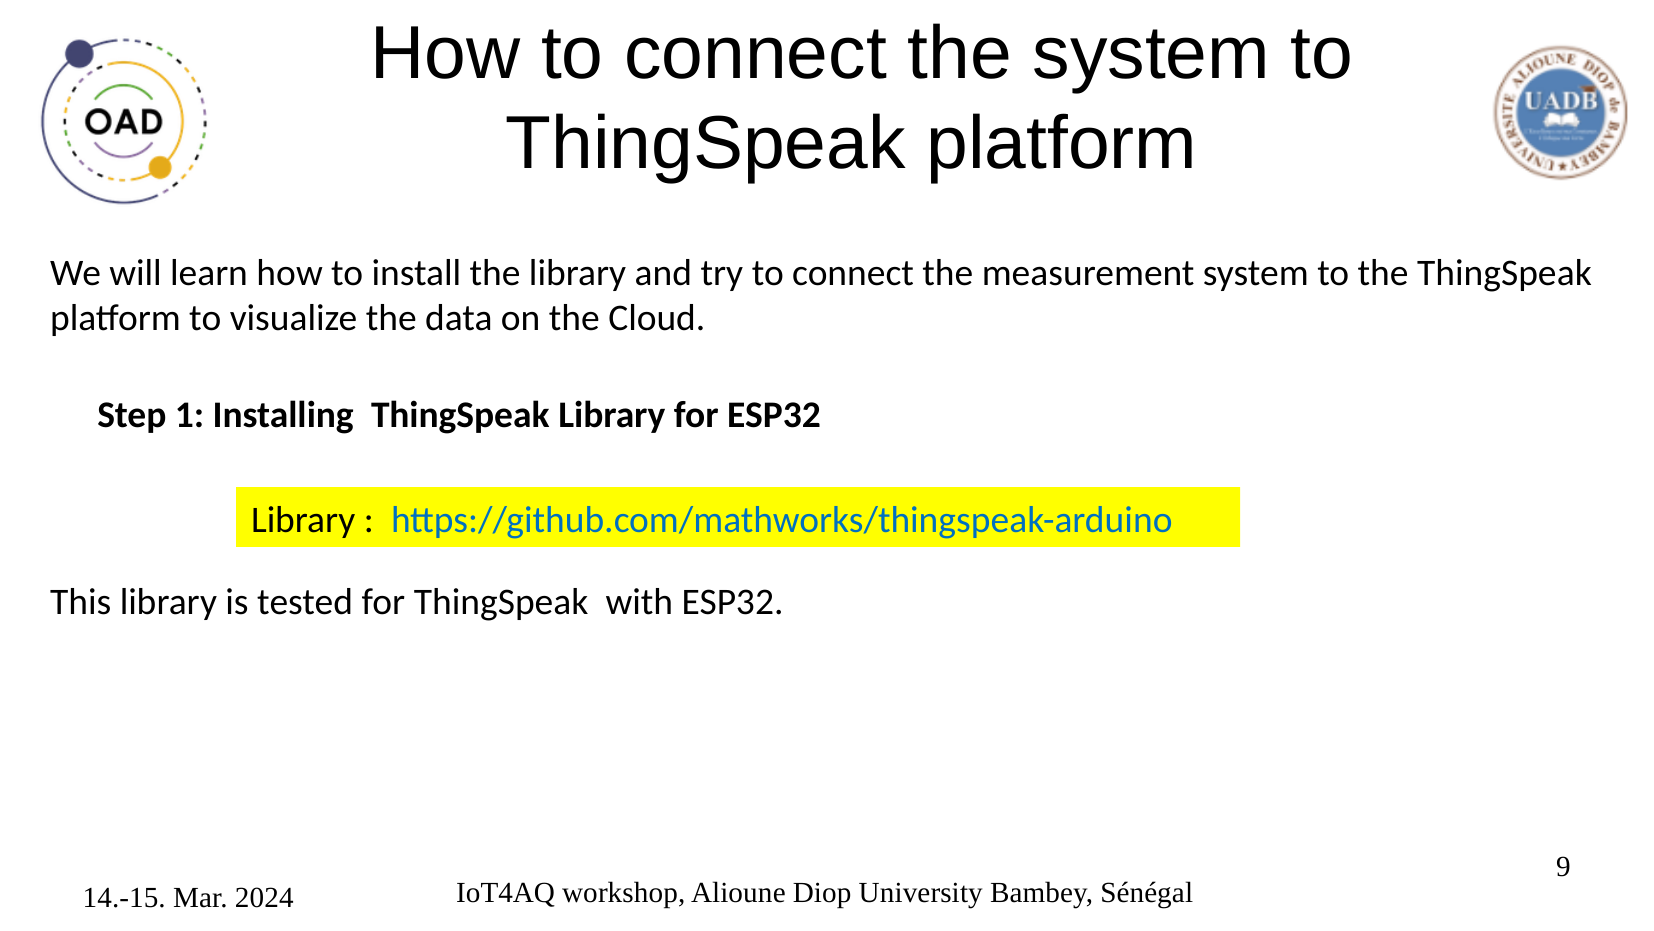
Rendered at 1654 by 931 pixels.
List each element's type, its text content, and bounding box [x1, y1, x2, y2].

picture [0, 24, 242, 225]
slide_number 14.-15. Mar. 2024 [82, 878, 338, 931]
text_box This library is tested for ThingSpeak with ESP32. [35, 569, 1583, 630]
footer IoT4AQ workshop, Alioune Diop University Bambey, Sénégal [337, 873, 1313, 931]
text_box We will learn how to install the library and try to connect the measurement system to the ThingSpeak platform to visualize the data on the Cloud. [35, 240, 1630, 346]
text_box Step 1: Installing ThingSpeak Library for ESP32 [82, 382, 1240, 443]
picture [1482, 37, 1641, 188]
text_box Library : https://github.com/mathworks/thingspeak-arduino [236, 487, 1241, 547]
slide_number <number> [1312, 847, 1571, 912]
title How to connect the system to ThingSpeak platform [278, 16, 1446, 172]
